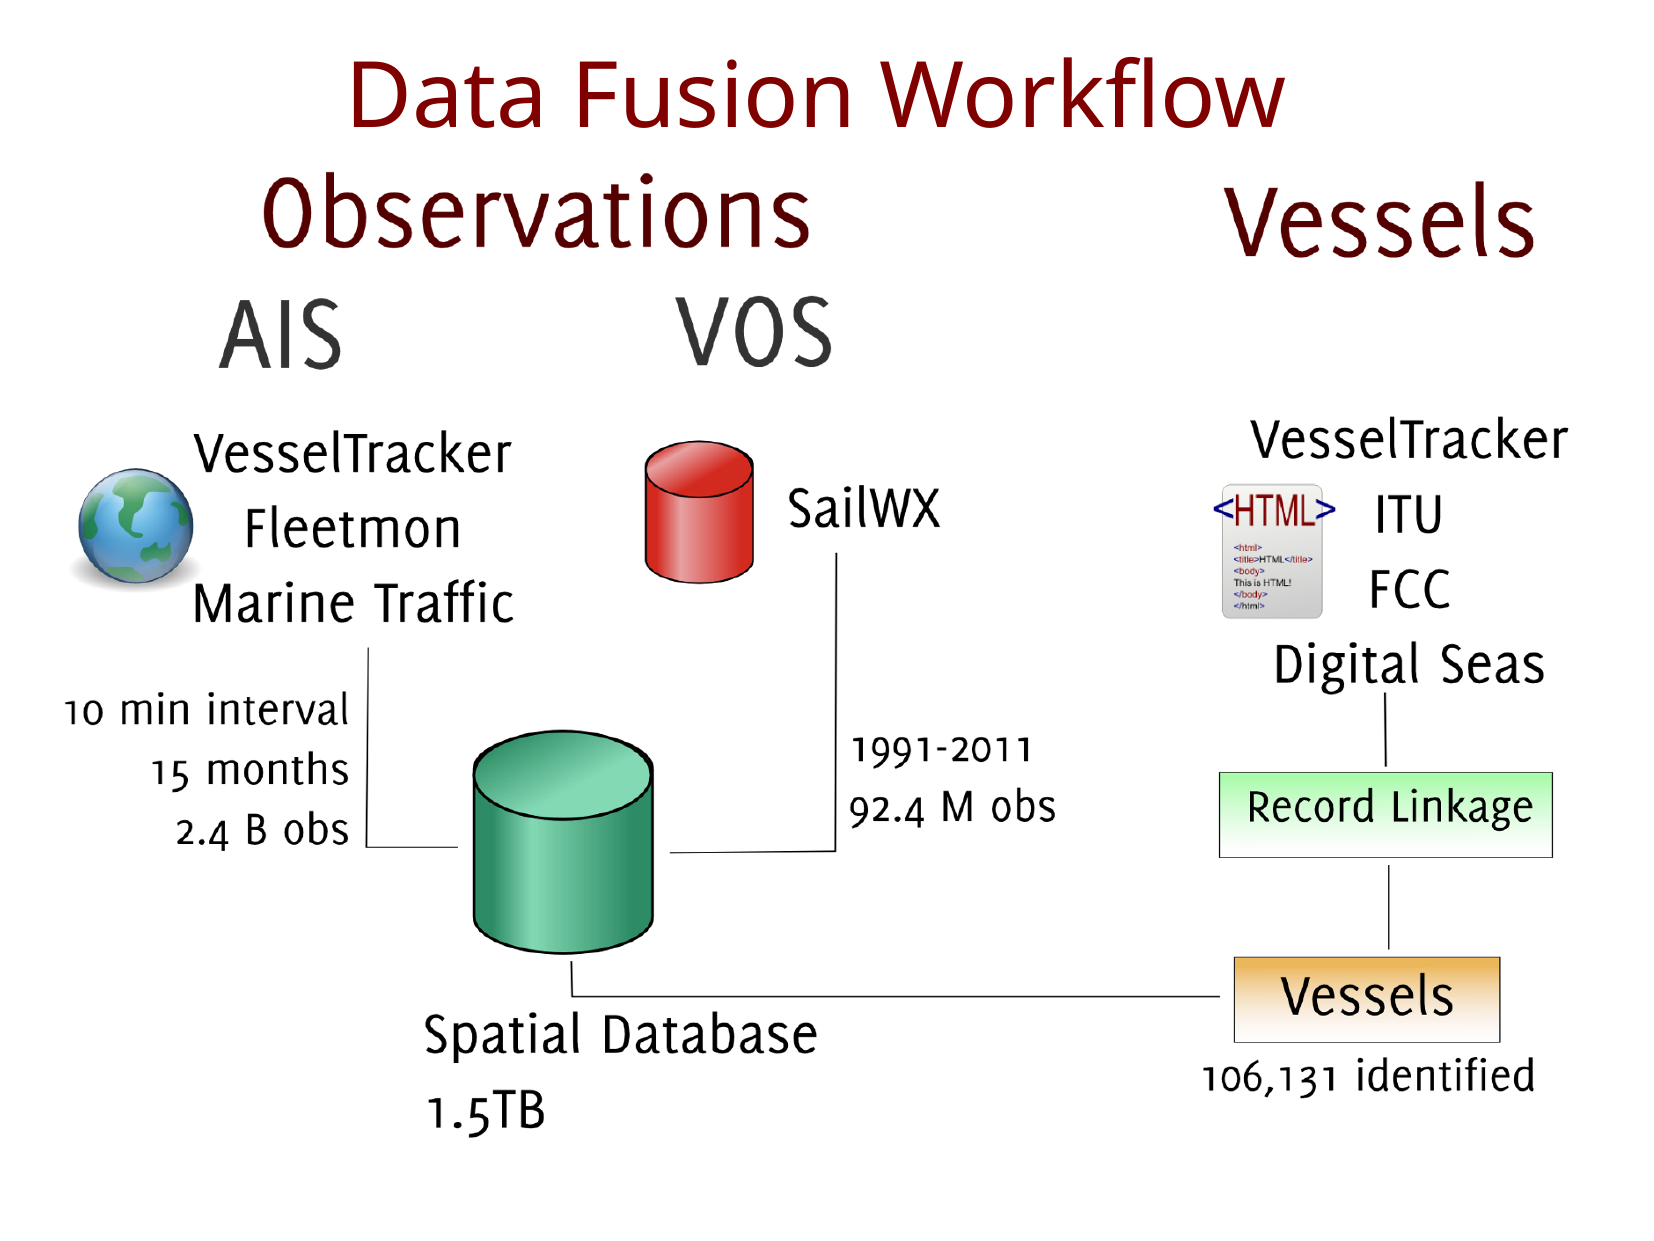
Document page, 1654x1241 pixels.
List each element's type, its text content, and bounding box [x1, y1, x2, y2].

title Data Fusion Workflow [72, 0, 1561, 118]
picture [33, 118, 1609, 1232]
